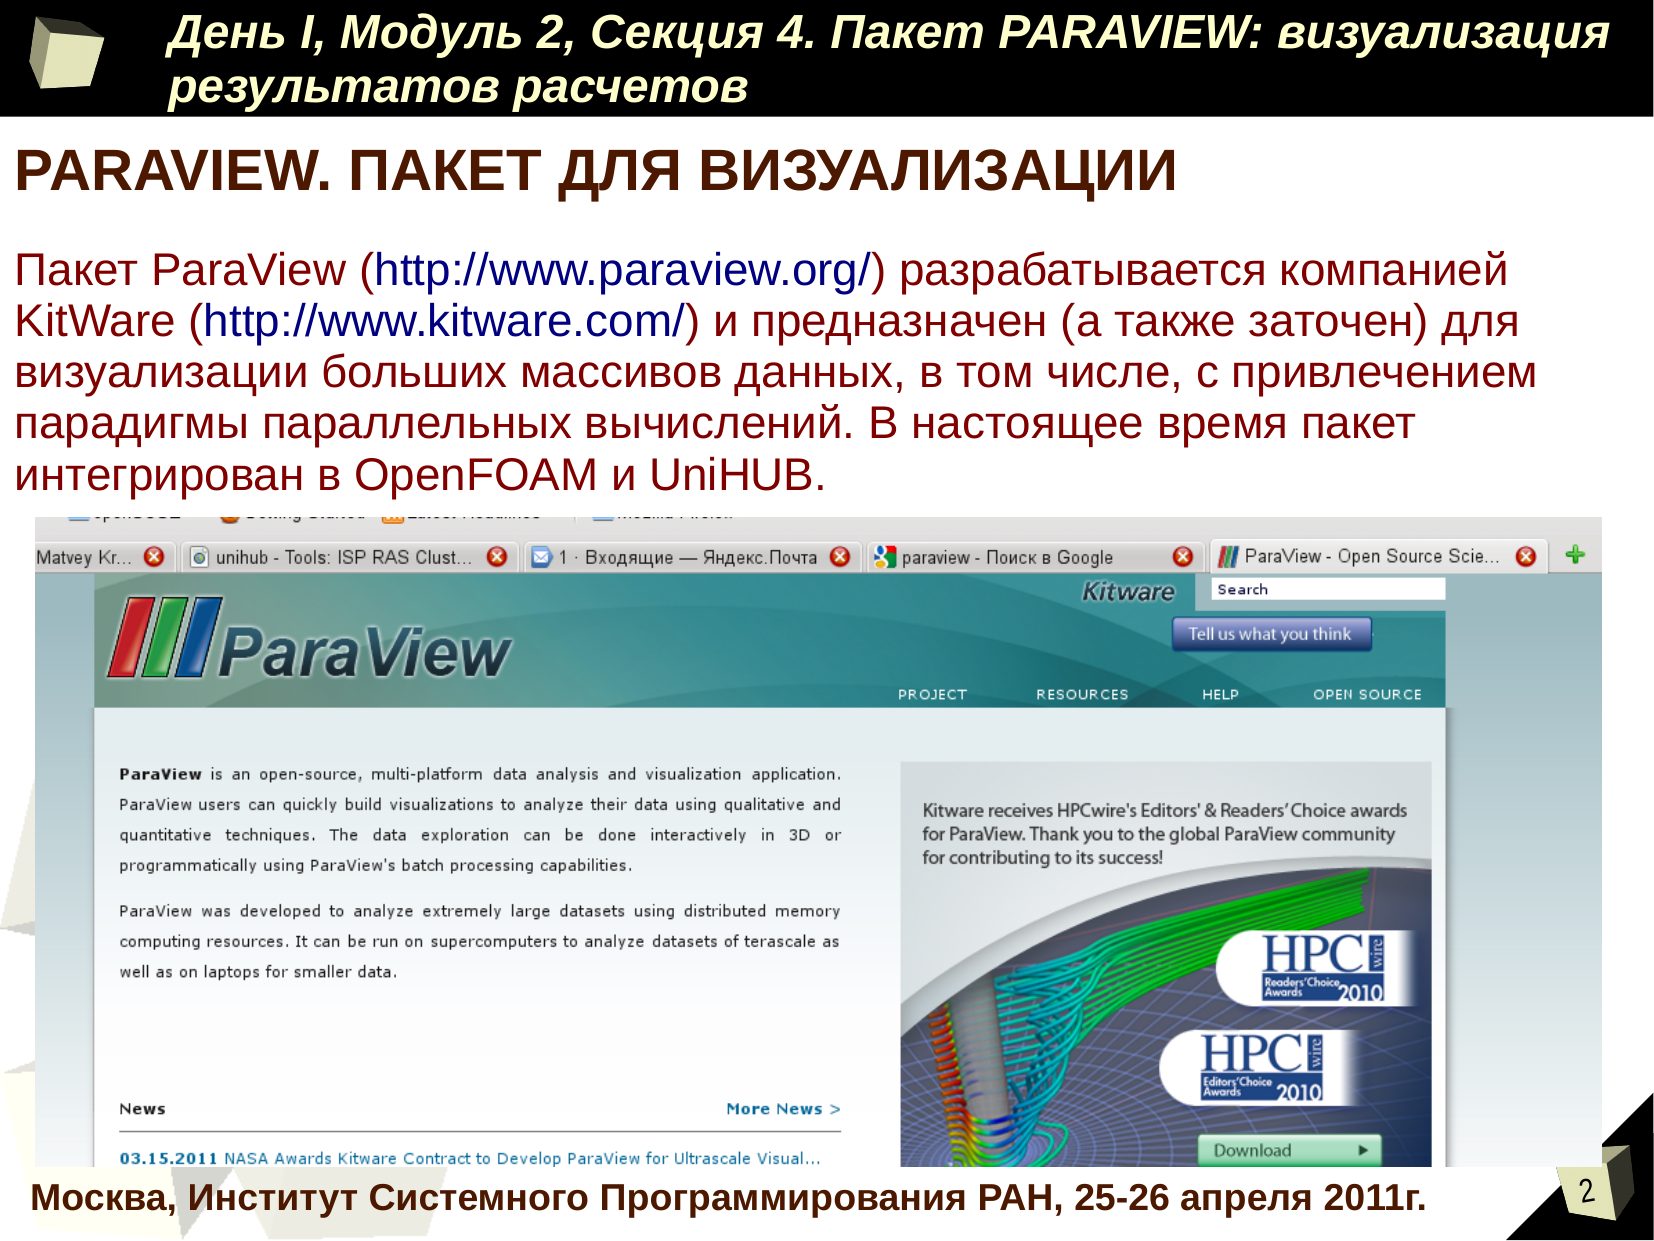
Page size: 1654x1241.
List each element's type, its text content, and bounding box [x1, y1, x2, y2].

picture [0, 517, 1602, 1241]
picture [464, 1193, 472, 1198]
text_box Пакет ParaView (http://www.paraview.org/) разрабатывается компанией KitWare (http://www.kitware.com/) и предназначен (а также заточен) для визуализации больших массивов данных, в том числе, с привлечением парадигмы параллельных вычислений. В настоящее время пакет интегрирован в OpenFOAM и UniHUB. [0, 236, 1654, 508]
text_box PARAVIEW. ПАКЕТ ДЛЯ ВИЗУАЛИЗАЦИИ [0, 130, 1654, 211]
